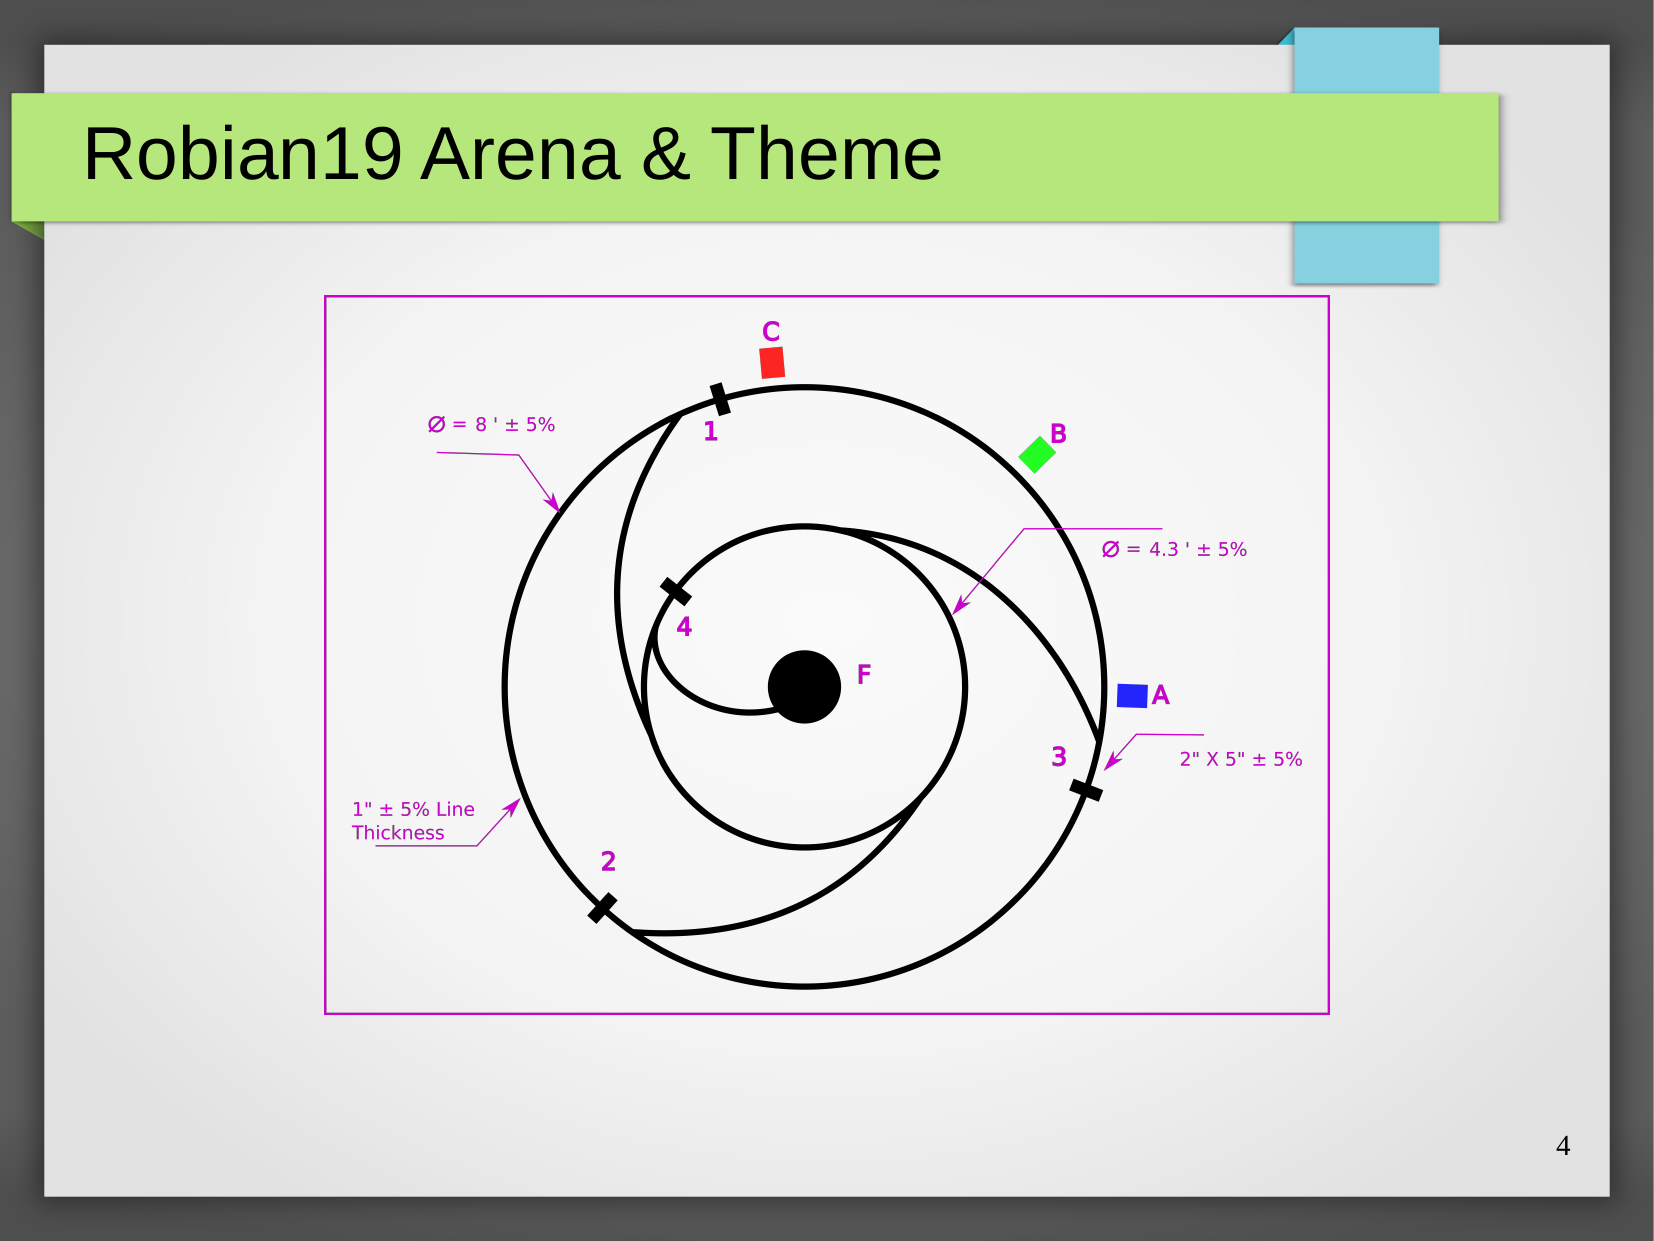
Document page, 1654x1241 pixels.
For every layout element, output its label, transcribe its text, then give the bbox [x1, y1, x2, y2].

picture [0, 0, 1654, 1241]
title Robian19 Arena & Theme [82, 94, 1264, 213]
